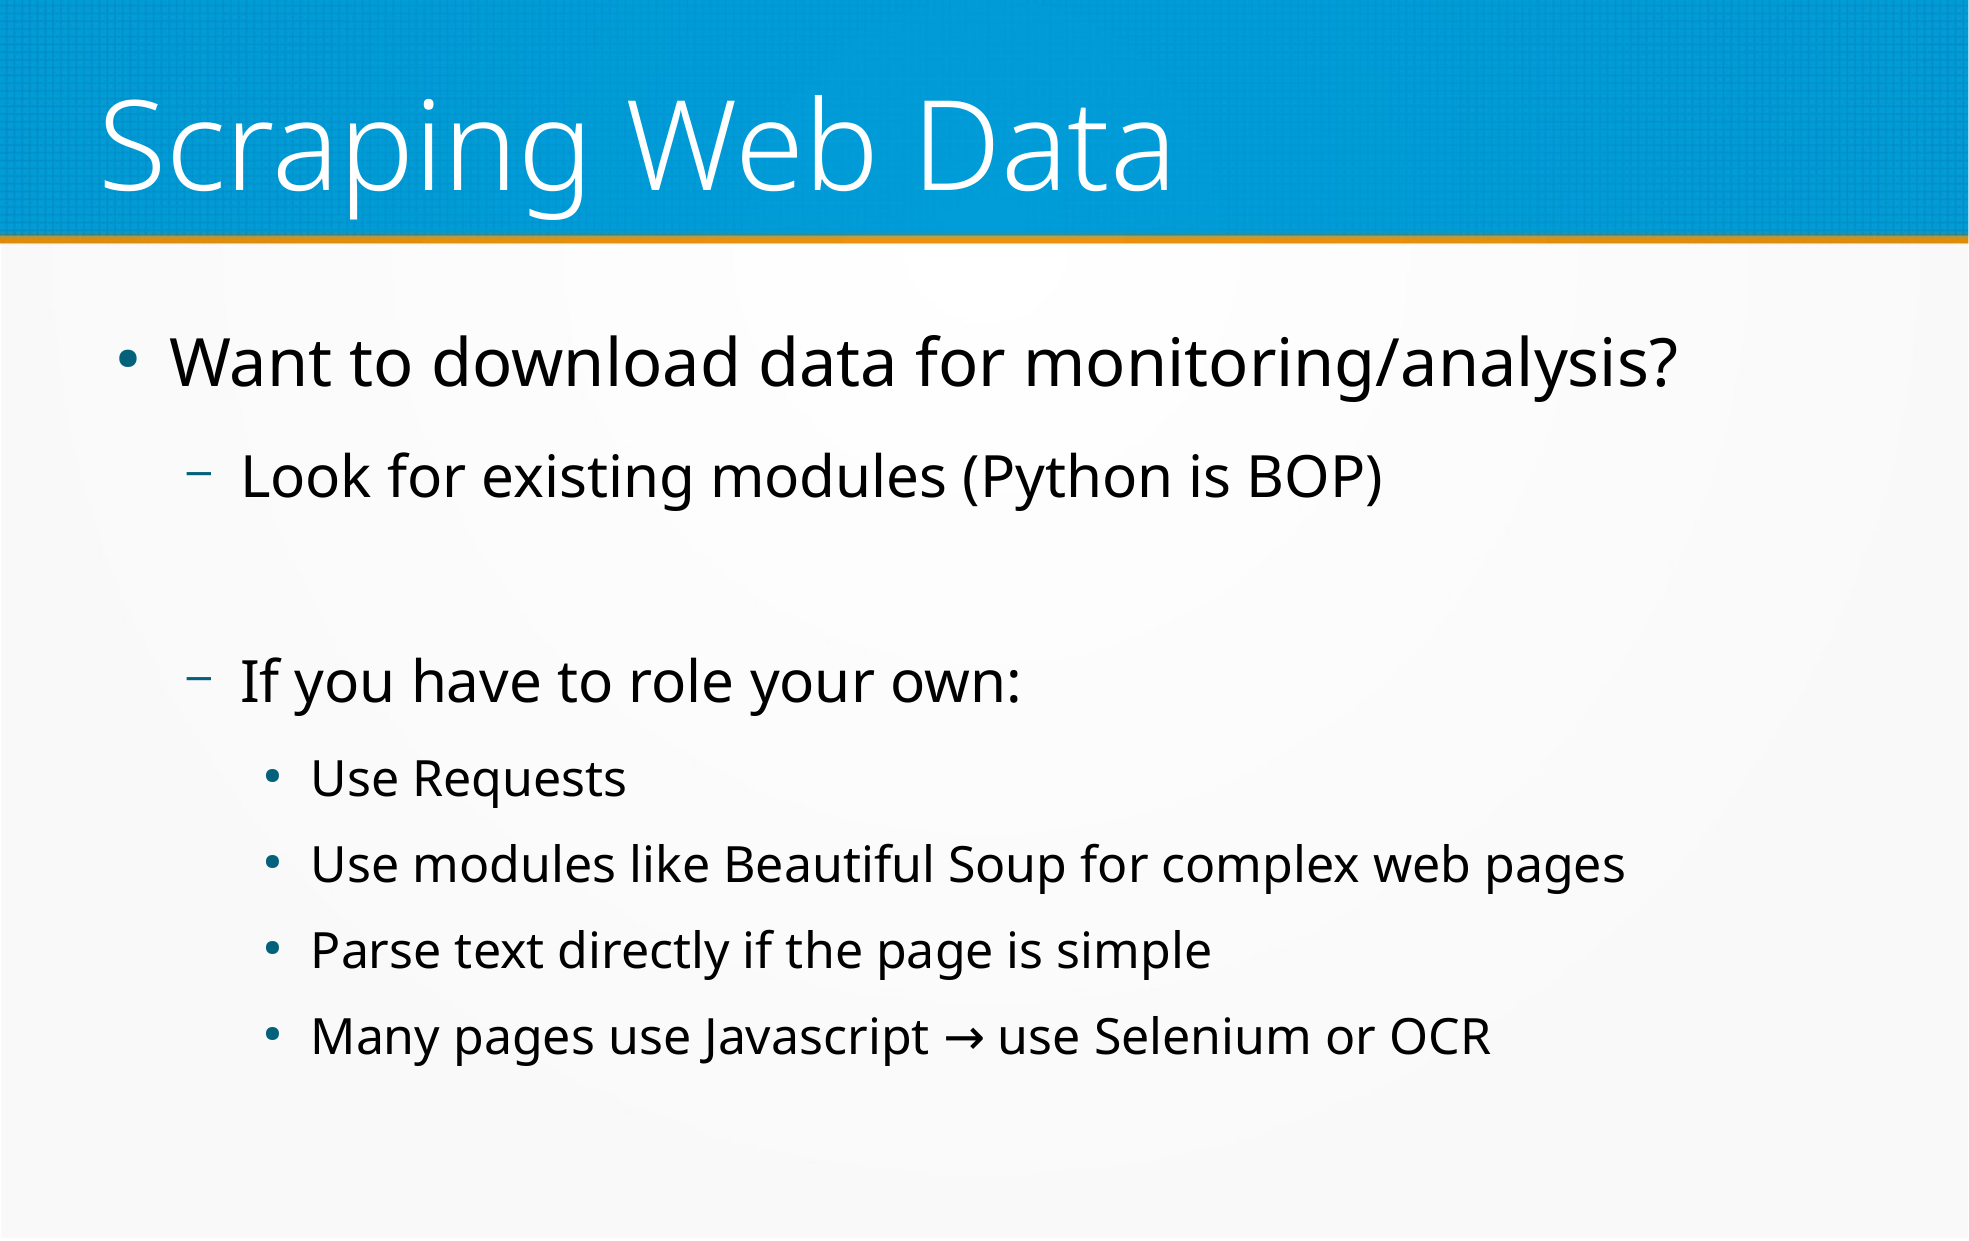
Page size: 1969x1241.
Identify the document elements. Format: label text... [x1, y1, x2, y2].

list Want to download data for monitoring/analysis? Look for existing modules (Python is BOP) If you have to role your own: Use Requests Use modules like Beautiful Soup for complex web pages Parse text directly if the page is simple Many pages use Javascript → use Selenium or OCR [98, 315, 1861, 1081]
title Scraping Web Data [98, 19, 1870, 227]
picture [0, 233, 1969, 1241]
